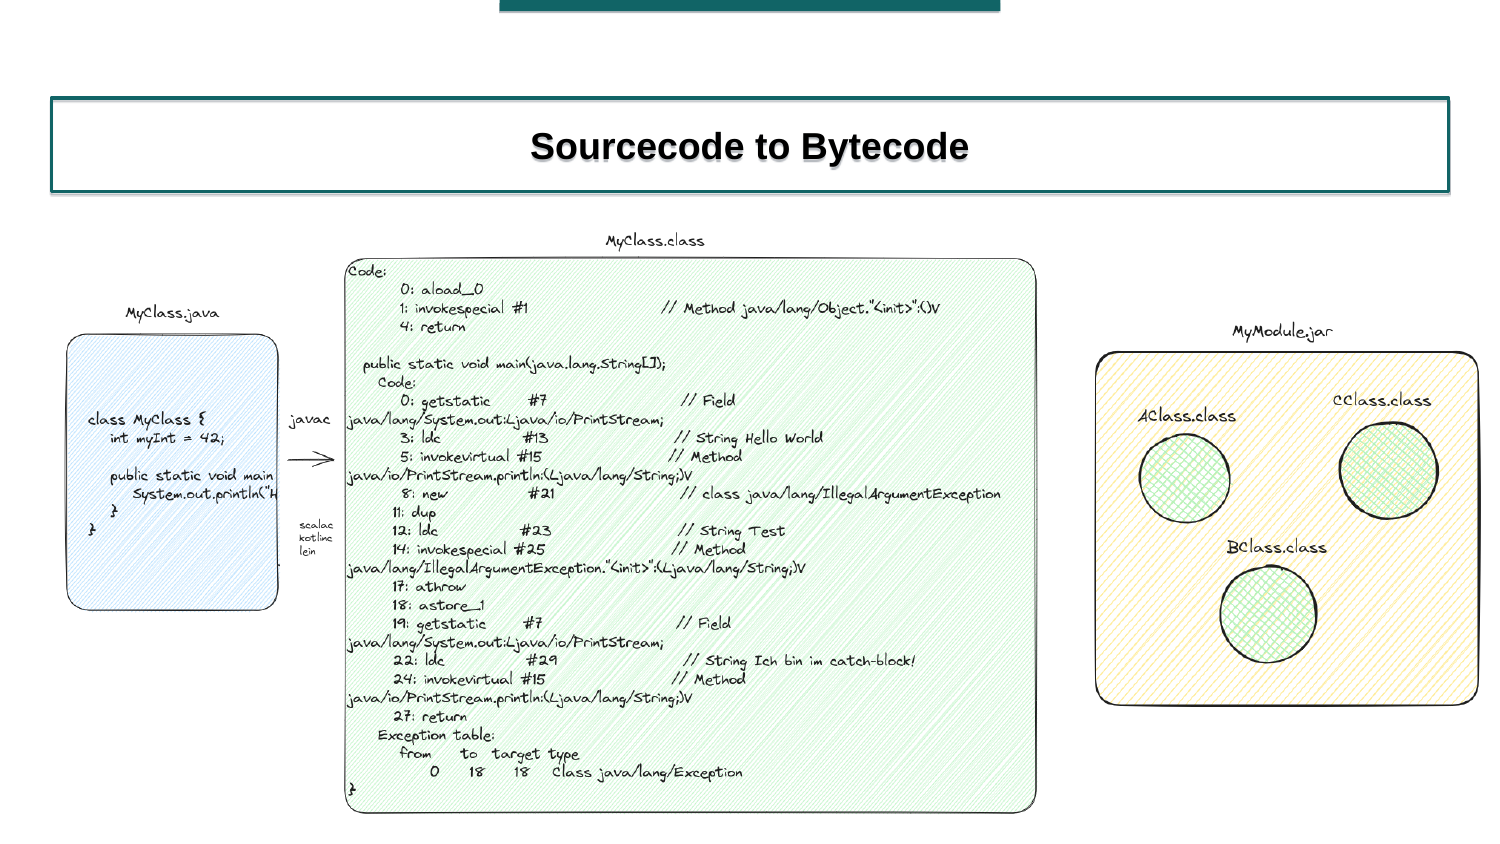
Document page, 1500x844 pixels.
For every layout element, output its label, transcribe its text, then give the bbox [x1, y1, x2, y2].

title Sourcecode to Bytecode [51, 98, 1449, 192]
picture [1087, 313, 1486, 713]
picture [59, 224, 1043, 820]
